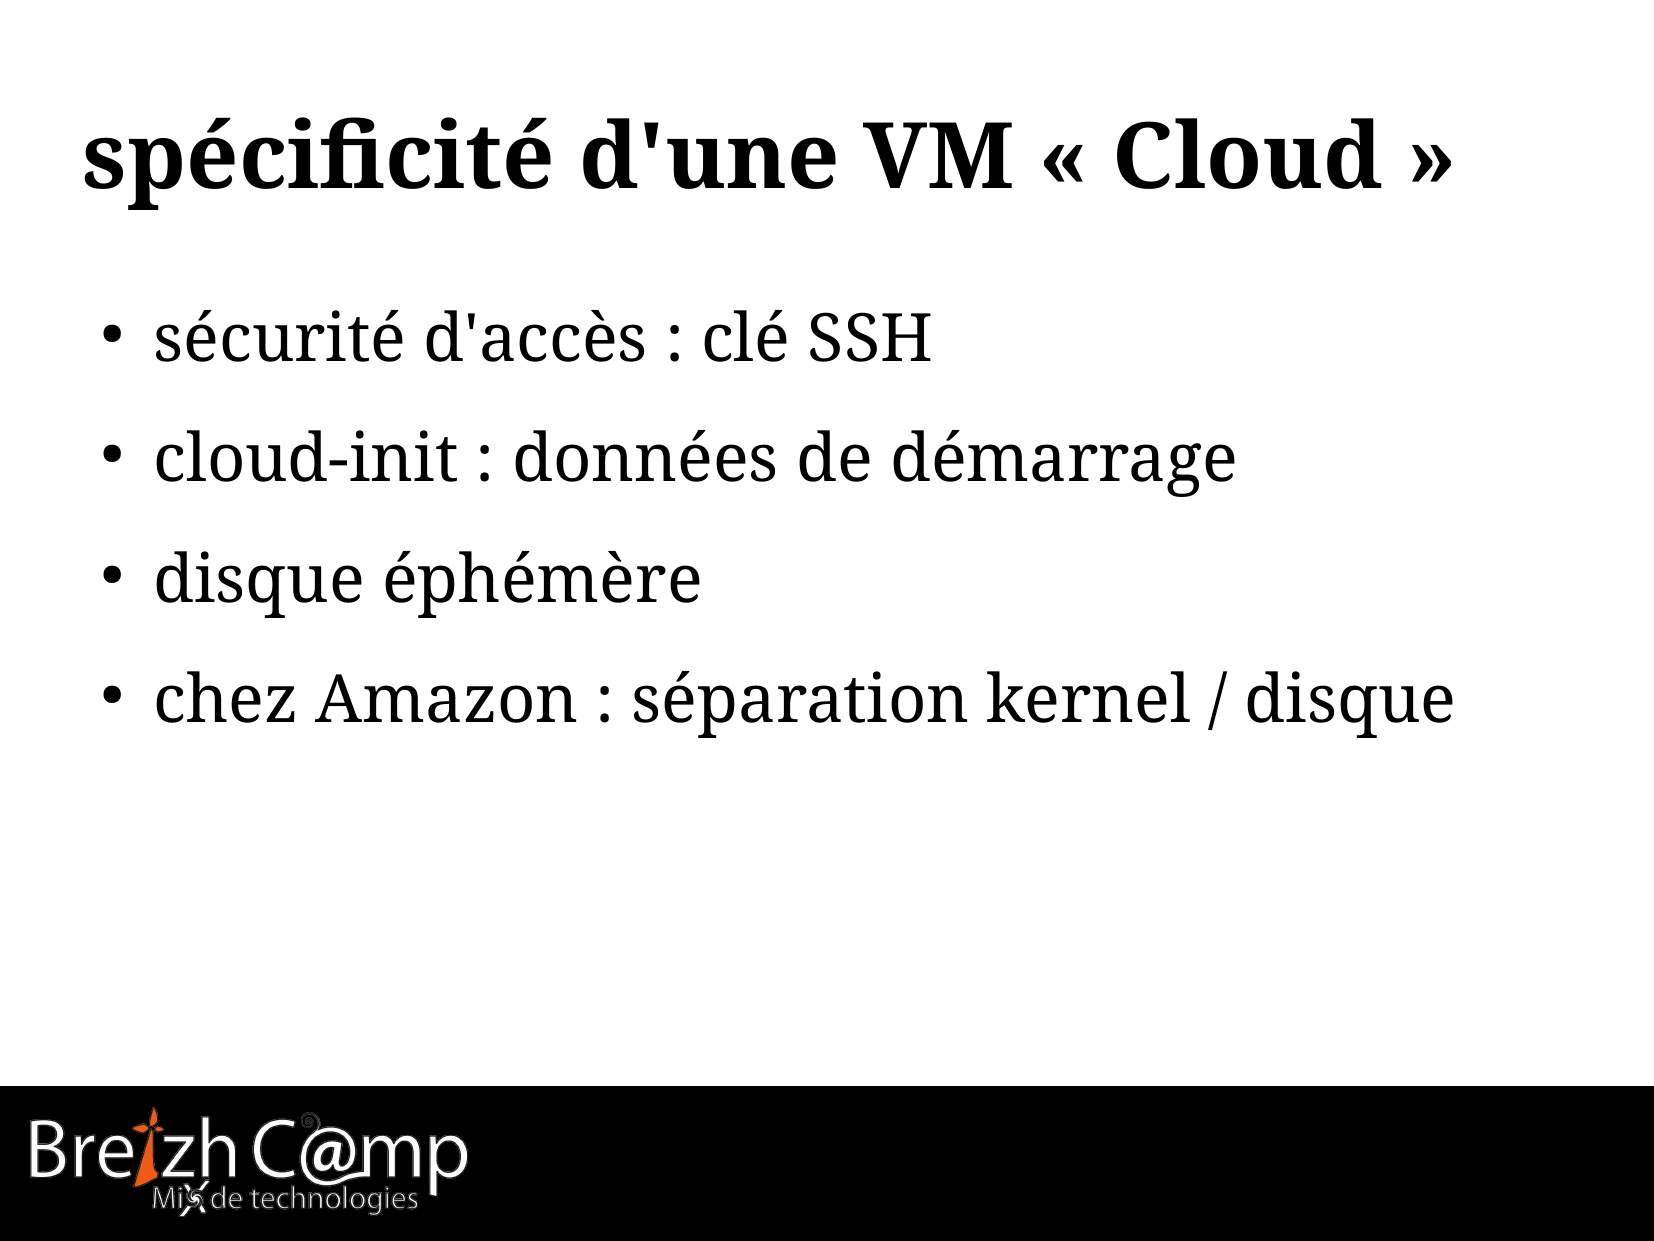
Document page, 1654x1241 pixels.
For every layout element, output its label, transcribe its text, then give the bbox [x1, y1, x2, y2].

list sécurité d'accès : clé SSH cloud-init : données de démarrage disque éphémère chez Amazon : séparation kernel / disque [82, 290, 1538, 1010]
title spécificité d'une VM « Cloud » [82, 49, 1571, 257]
picture [30, 1107, 468, 1217]
